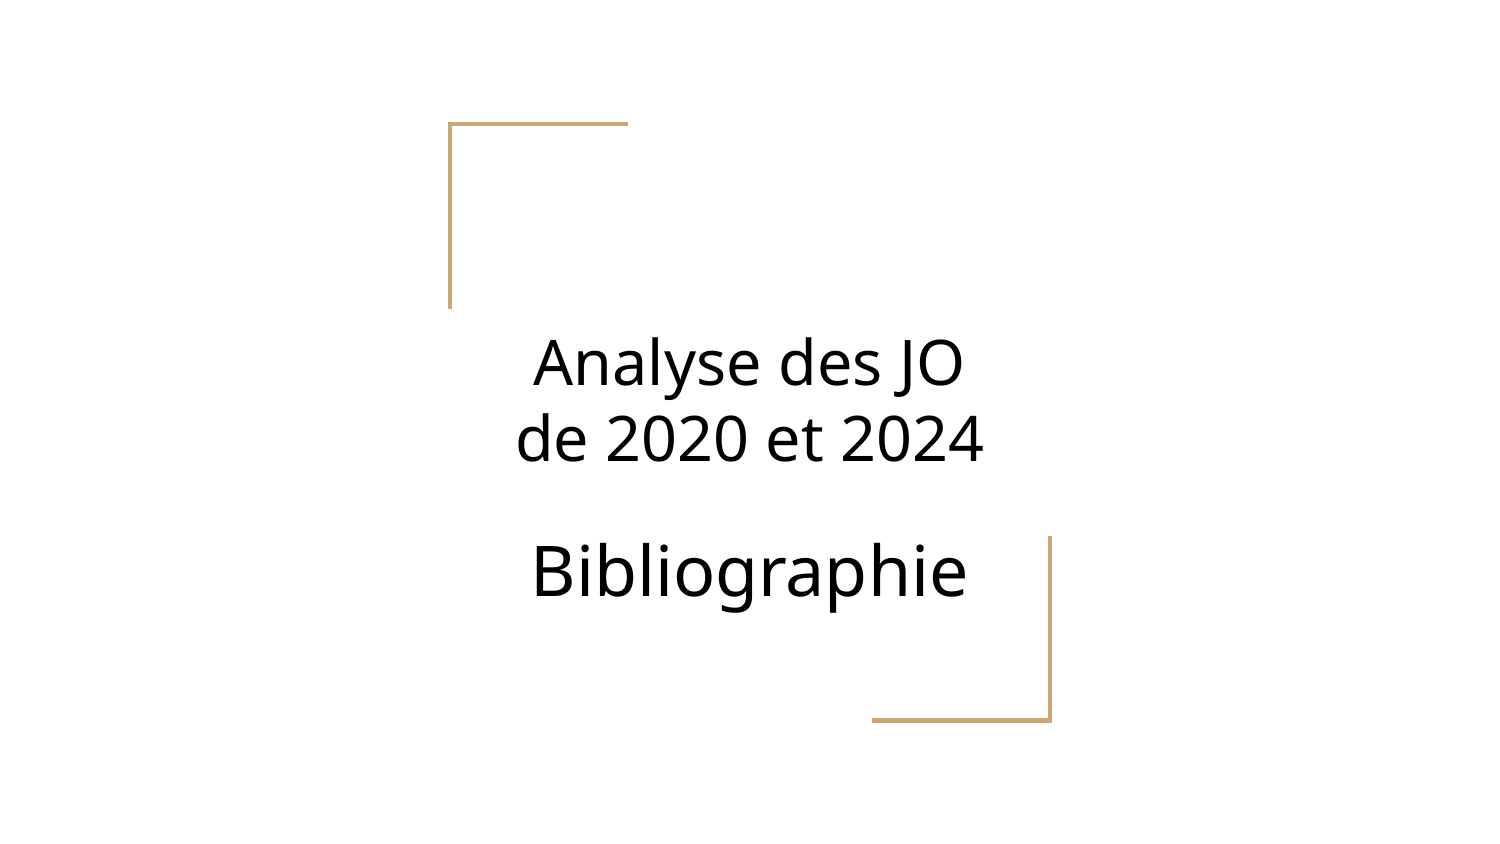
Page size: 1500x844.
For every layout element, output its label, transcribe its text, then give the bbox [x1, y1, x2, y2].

title Analyse des JO de 2020 et 2024 [499, 236, 1001, 490]
subtitle Bibliographie [499, 511, 1001, 627]
